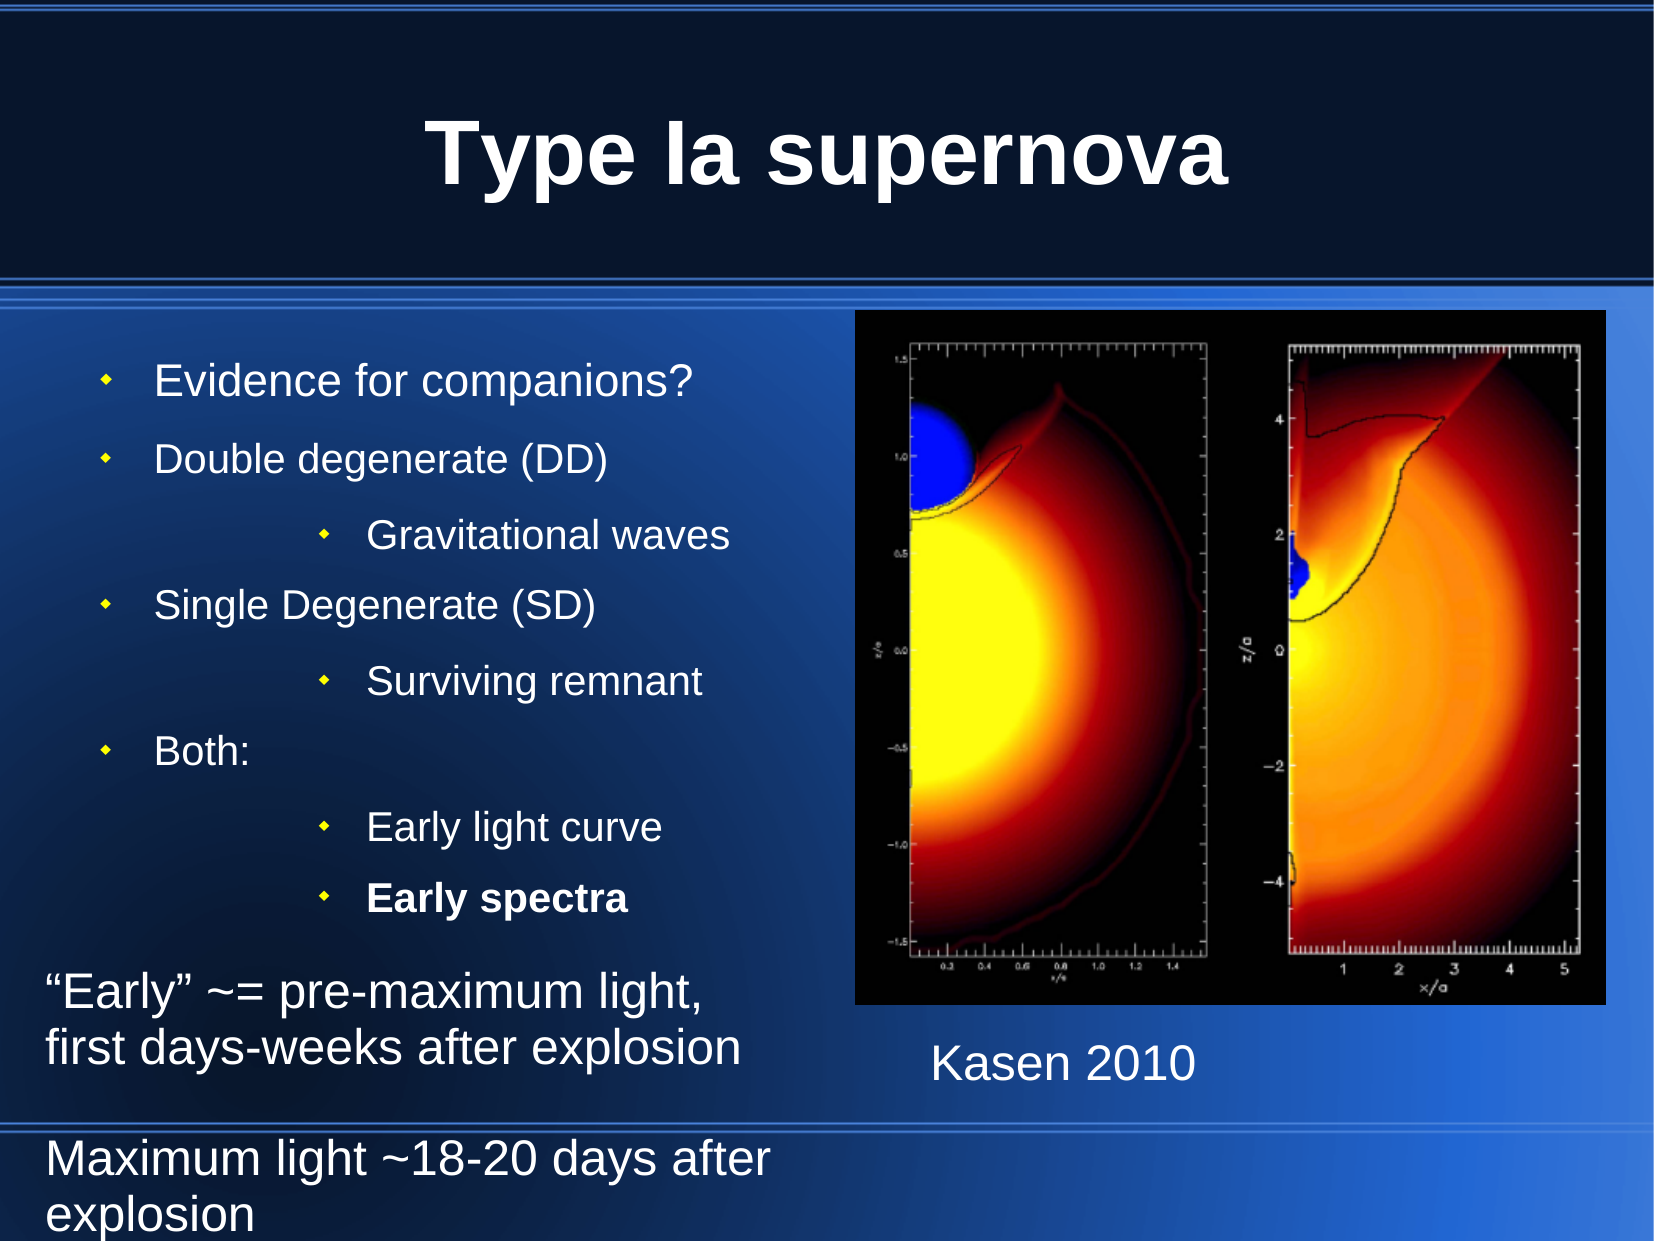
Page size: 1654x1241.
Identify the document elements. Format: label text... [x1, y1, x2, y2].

title Type Ia supernova [82, 49, 1571, 257]
text_box “Early” ~= pre-maximum light, first days-weeks after explosion Maximum light ~18-20 days after explosion [45, 963, 796, 1241]
picture [0, 0, 1654, 1241]
text_box Kasen 2010 [930, 1035, 1546, 1091]
list Evidence for companions? Double degenerate (DD) Gravitational waves Single Degenerate (SD) Surviving remnant Both: Early light curve Early spectra [82, 355, 811, 1075]
